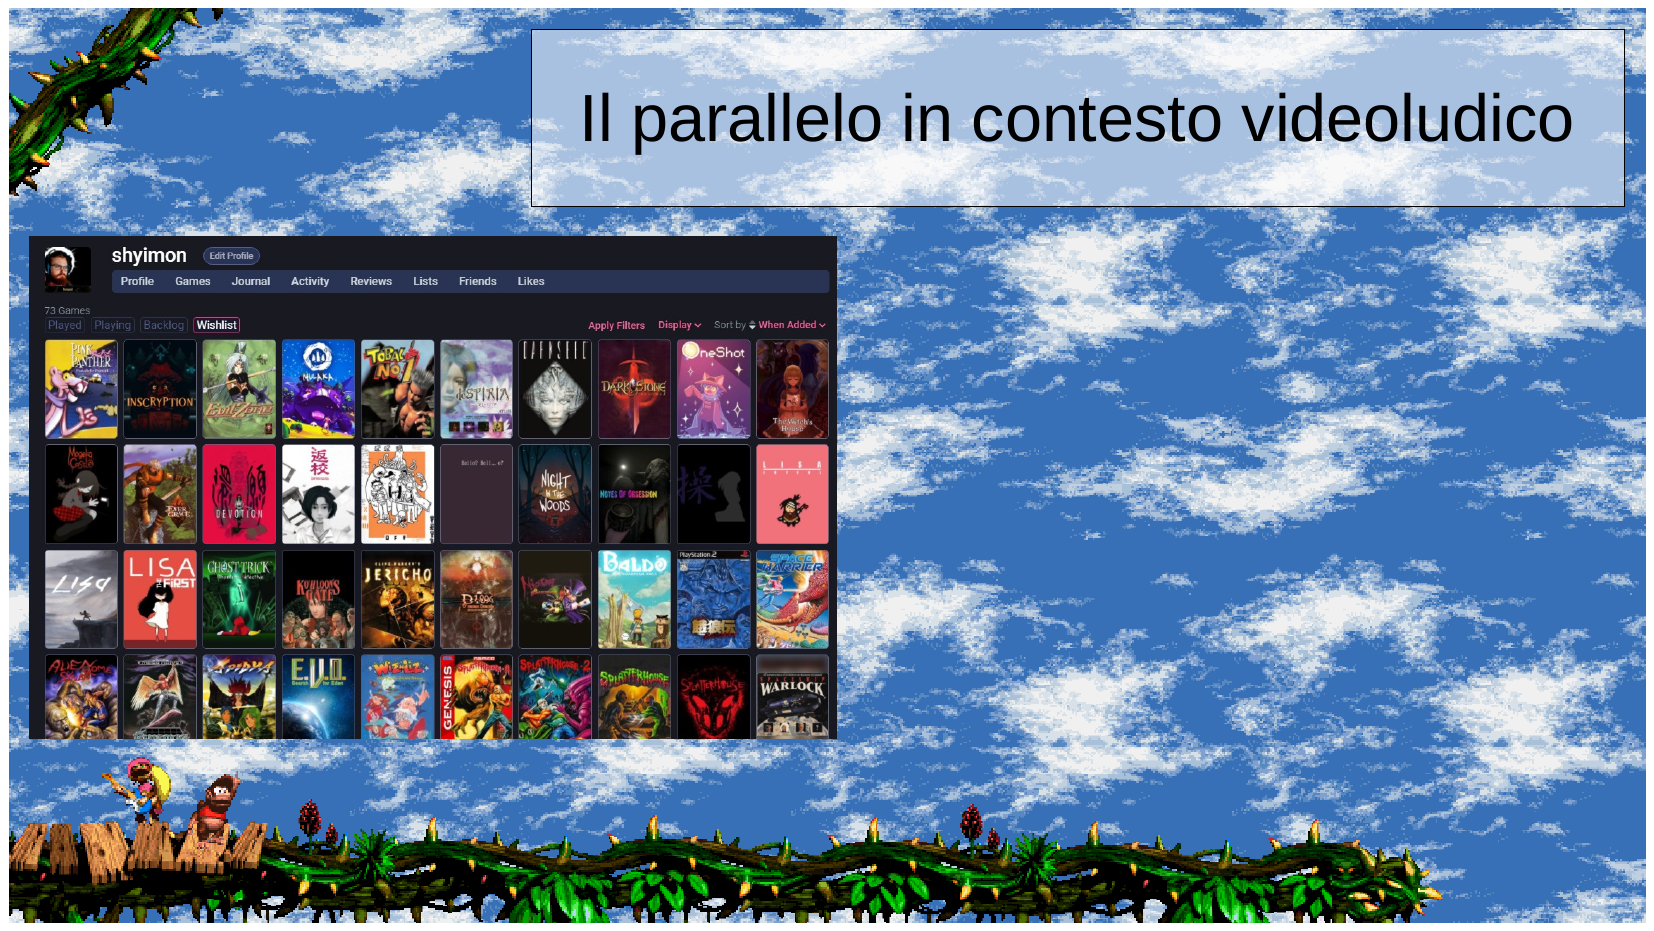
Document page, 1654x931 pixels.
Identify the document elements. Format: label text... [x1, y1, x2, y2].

picture [0, 0, 1654, 931]
subtitle Il parallelo in contesto videoludico [531, 29, 1625, 207]
